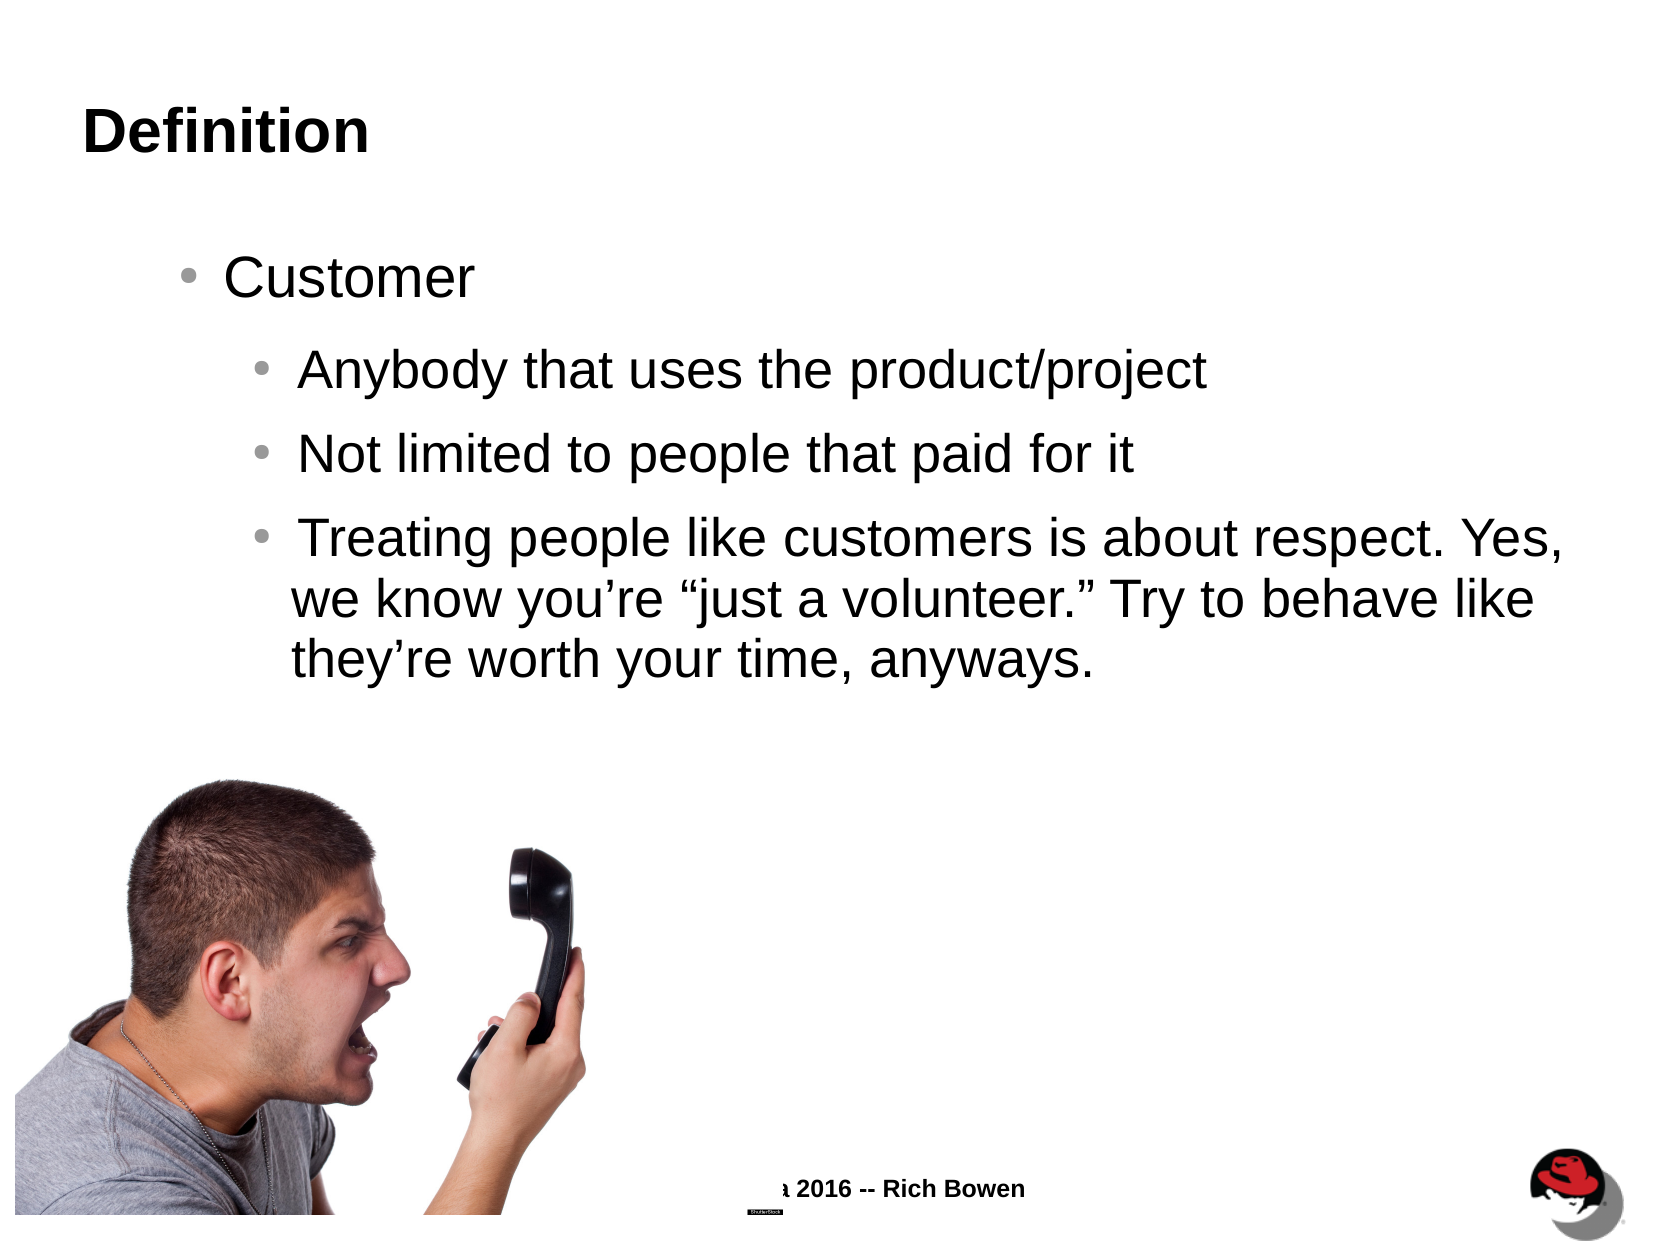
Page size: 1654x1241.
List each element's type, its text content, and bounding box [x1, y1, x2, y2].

list Customer Anybody that uses the product/project Not limited to people that paid for it Treating people like customers is about respect. Yes, we know you’re “just a volunteer.” Try to behave like they’re worth your time, anyways. [86, 244, 1576, 1039]
picture [1529, 1146, 1613, 1224]
title Definition [82, 37, 1571, 226]
picture [15, 702, 783, 1216]
